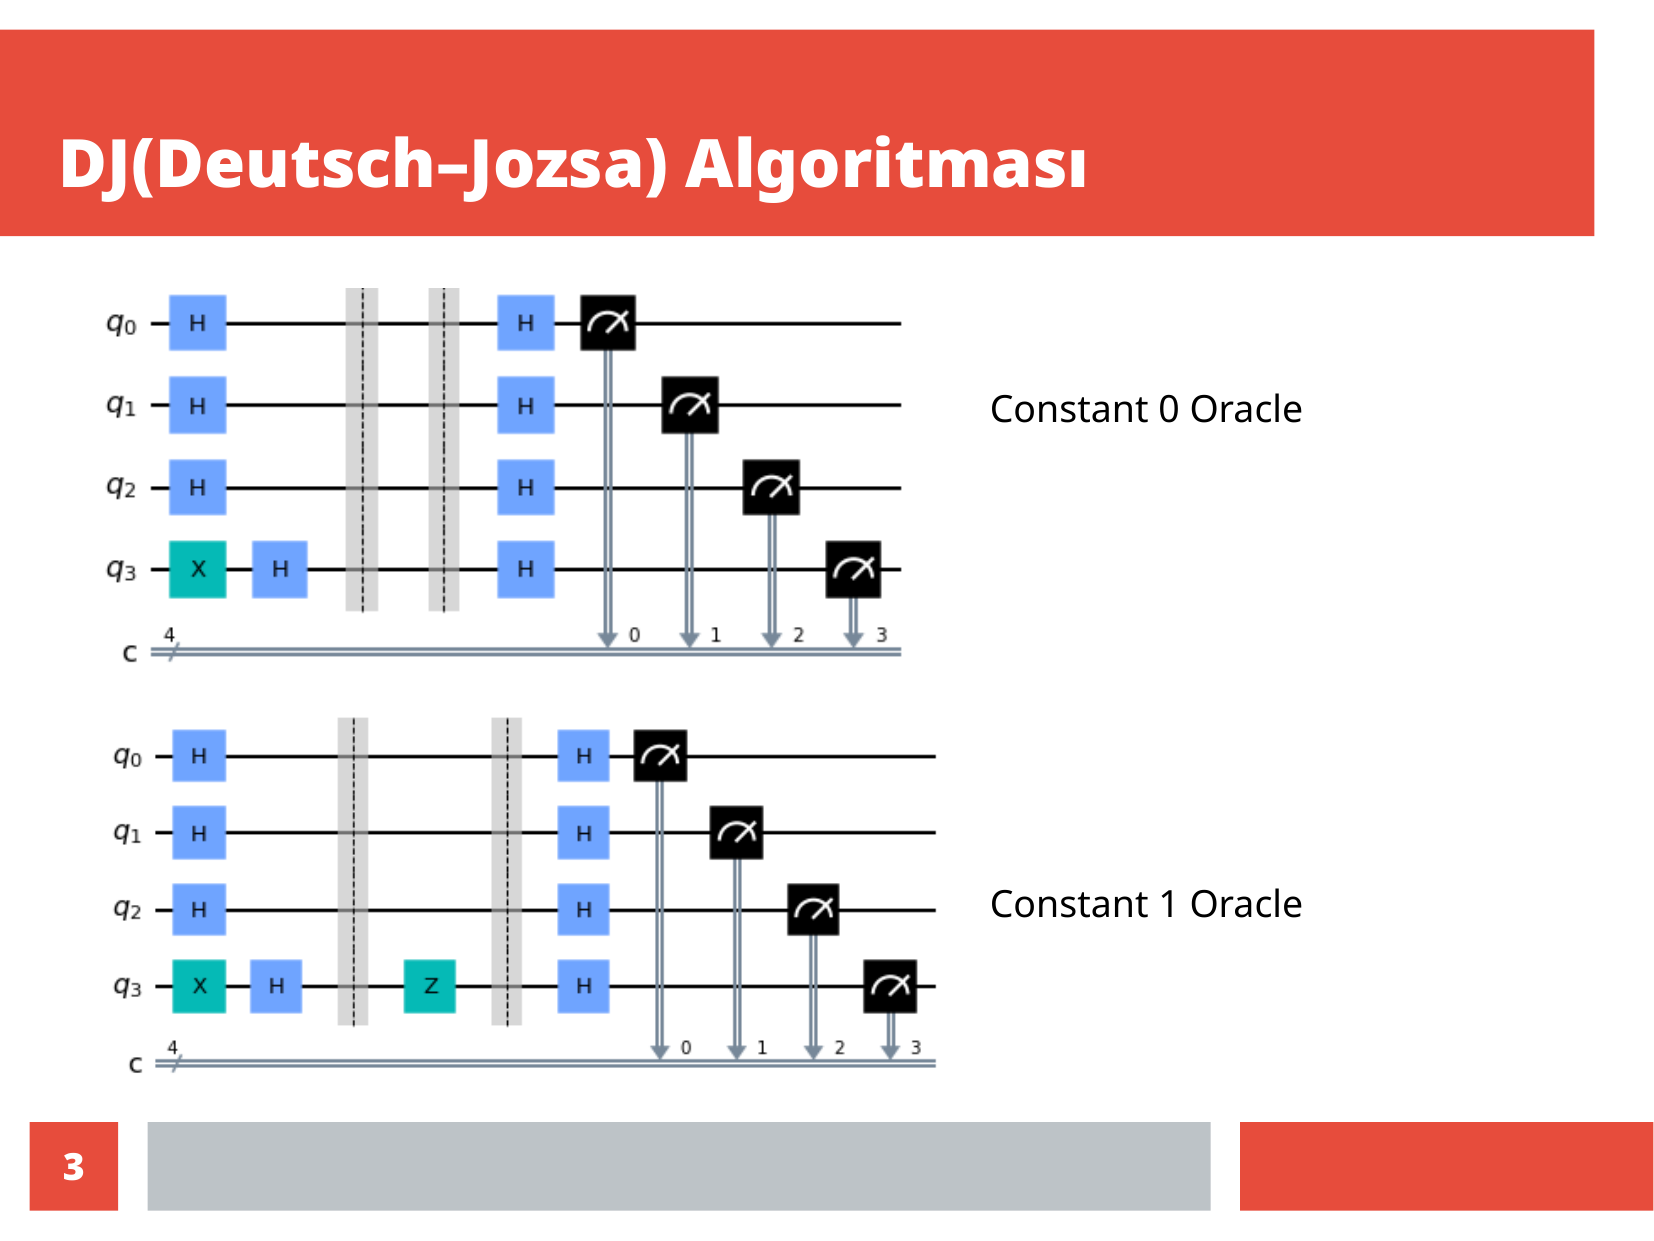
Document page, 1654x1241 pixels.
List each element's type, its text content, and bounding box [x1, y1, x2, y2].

text_box Constant 1 Oracle [975, 870, 1546, 929]
picture [81, 288, 916, 673]
text_box Constant 0 Oracle [975, 375, 1546, 434]
picture [105, 713, 948, 1096]
title DJ(Deutsch–Jozsa) Algoritması [59, 59, 1595, 207]
